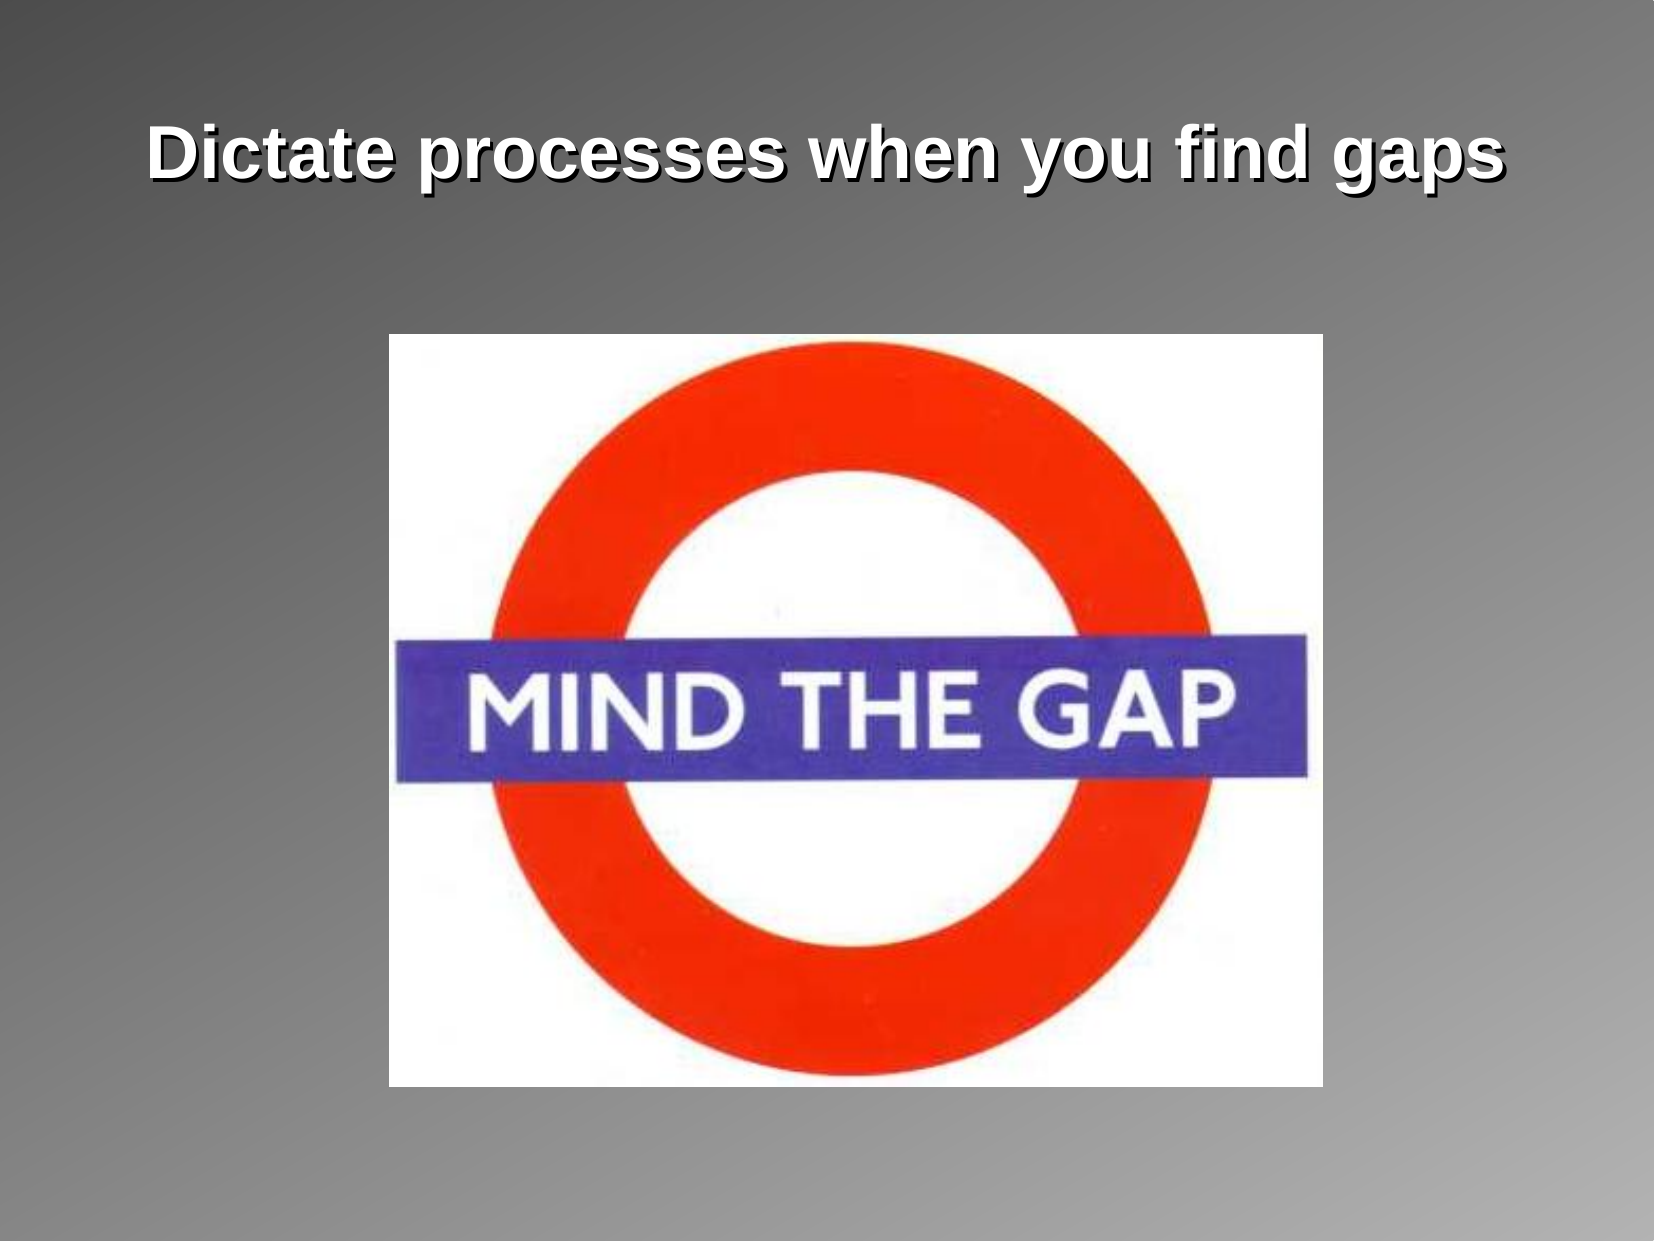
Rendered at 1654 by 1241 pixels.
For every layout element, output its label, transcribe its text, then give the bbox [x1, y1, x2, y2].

title Dictate processes when you find gaps [82, 49, 1571, 257]
picture [389, 334, 1323, 1087]
